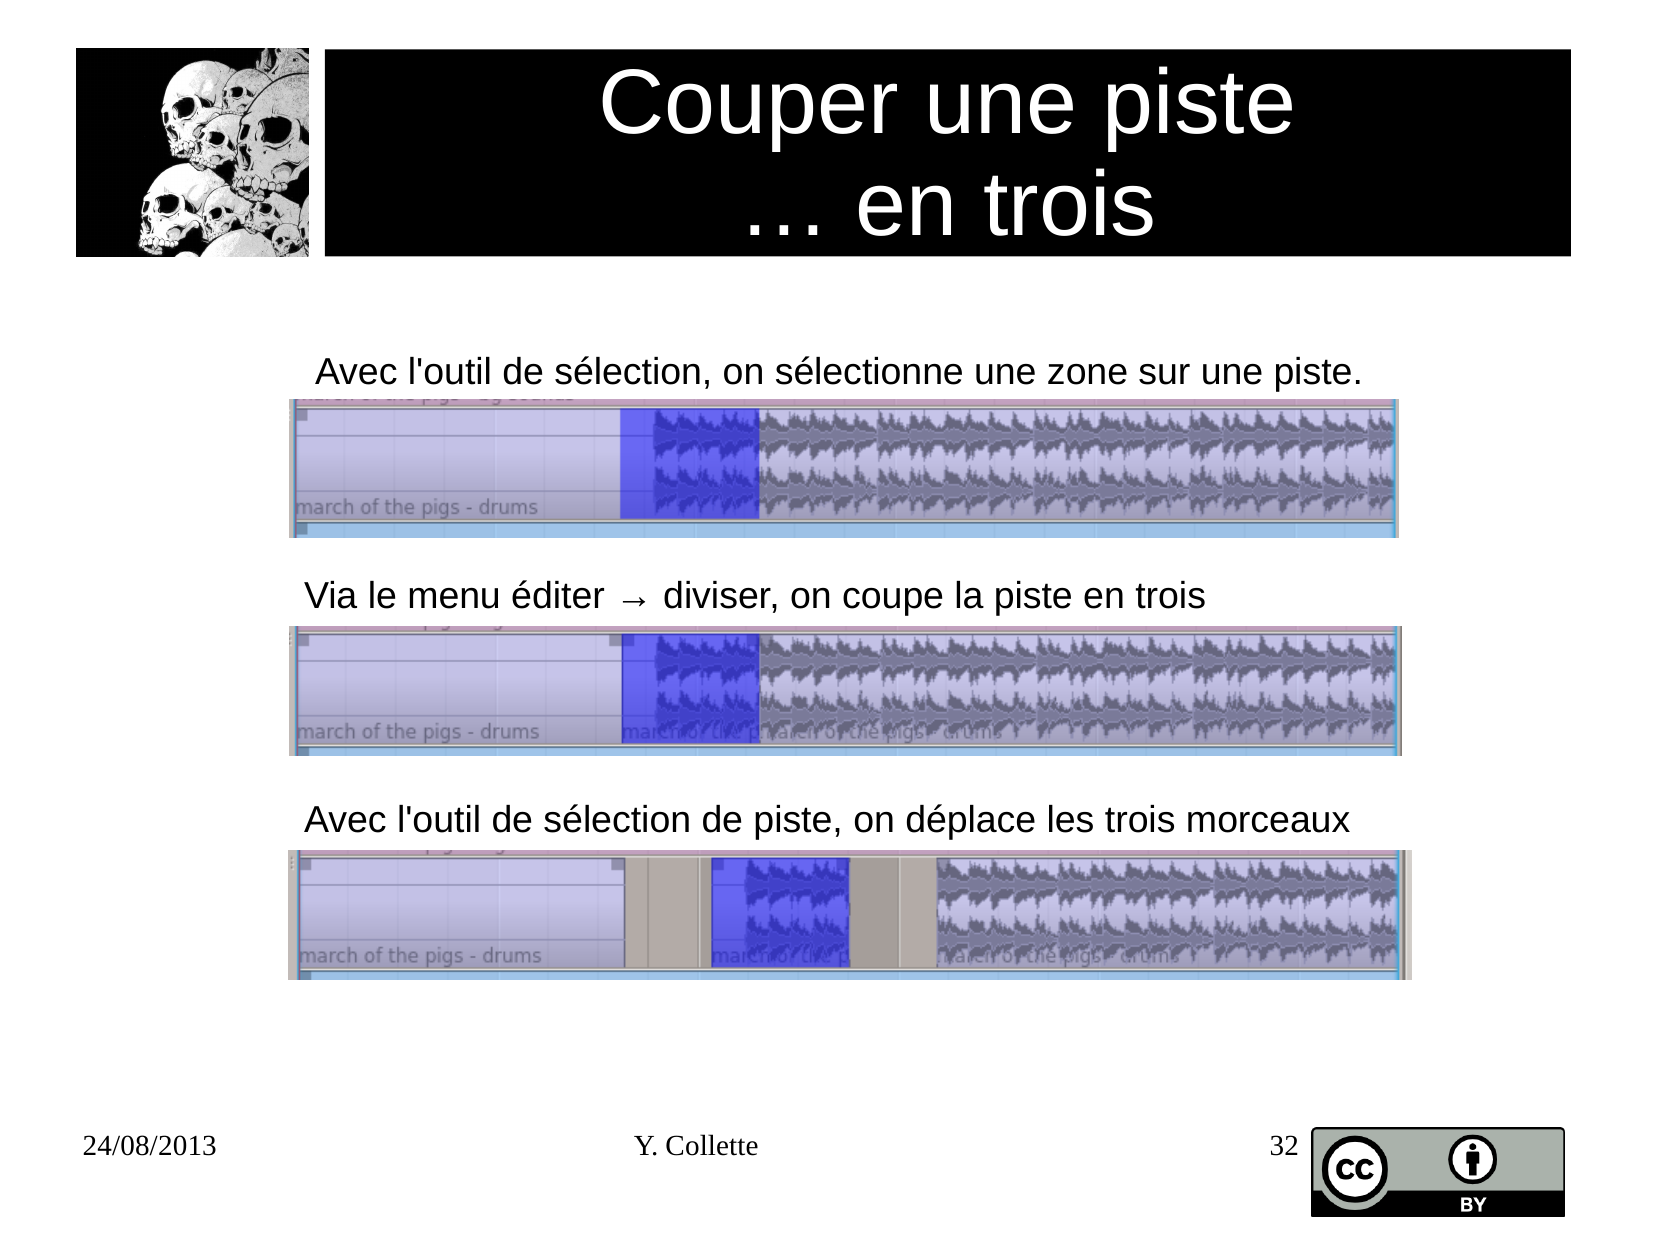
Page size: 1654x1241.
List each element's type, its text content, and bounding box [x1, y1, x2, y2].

picture [76, 48, 309, 257]
text_box Via le menu éditer → diviser, on coupe la piste en trois [289, 566, 1247, 624]
title Couper une piste … en trois [324, 49, 1571, 257]
text_box Avec l'outil de sélection de piste, on déplace les trois morceaux [289, 791, 1400, 849]
picture [289, 626, 1402, 756]
picture [1311, 1127, 1565, 1217]
text_box Avec l'outil de sélection, on sélectionne une zone sur une piste. [300, 343, 1399, 400]
picture [288, 850, 1412, 981]
picture [289, 399, 1399, 538]
